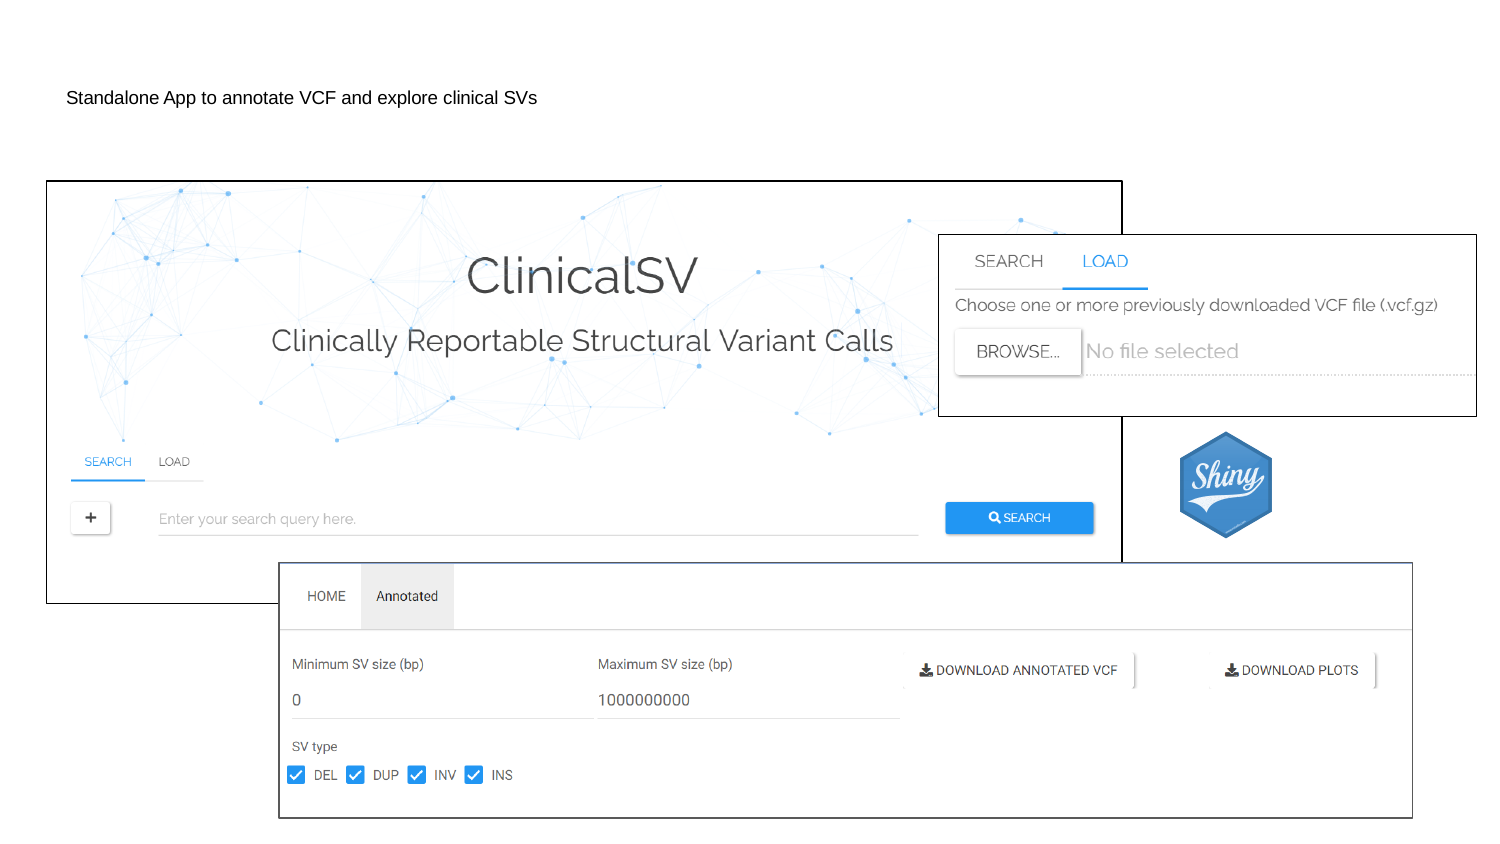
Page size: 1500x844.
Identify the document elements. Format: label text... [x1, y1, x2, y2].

picture [279, 563, 1412, 818]
picture [1180, 431, 1272, 539]
picture [939, 235, 1476, 416]
title Standalone App to annotate VCF and explore clinical SVs [51, 72, 1449, 167]
picture [47, 182, 1122, 603]
